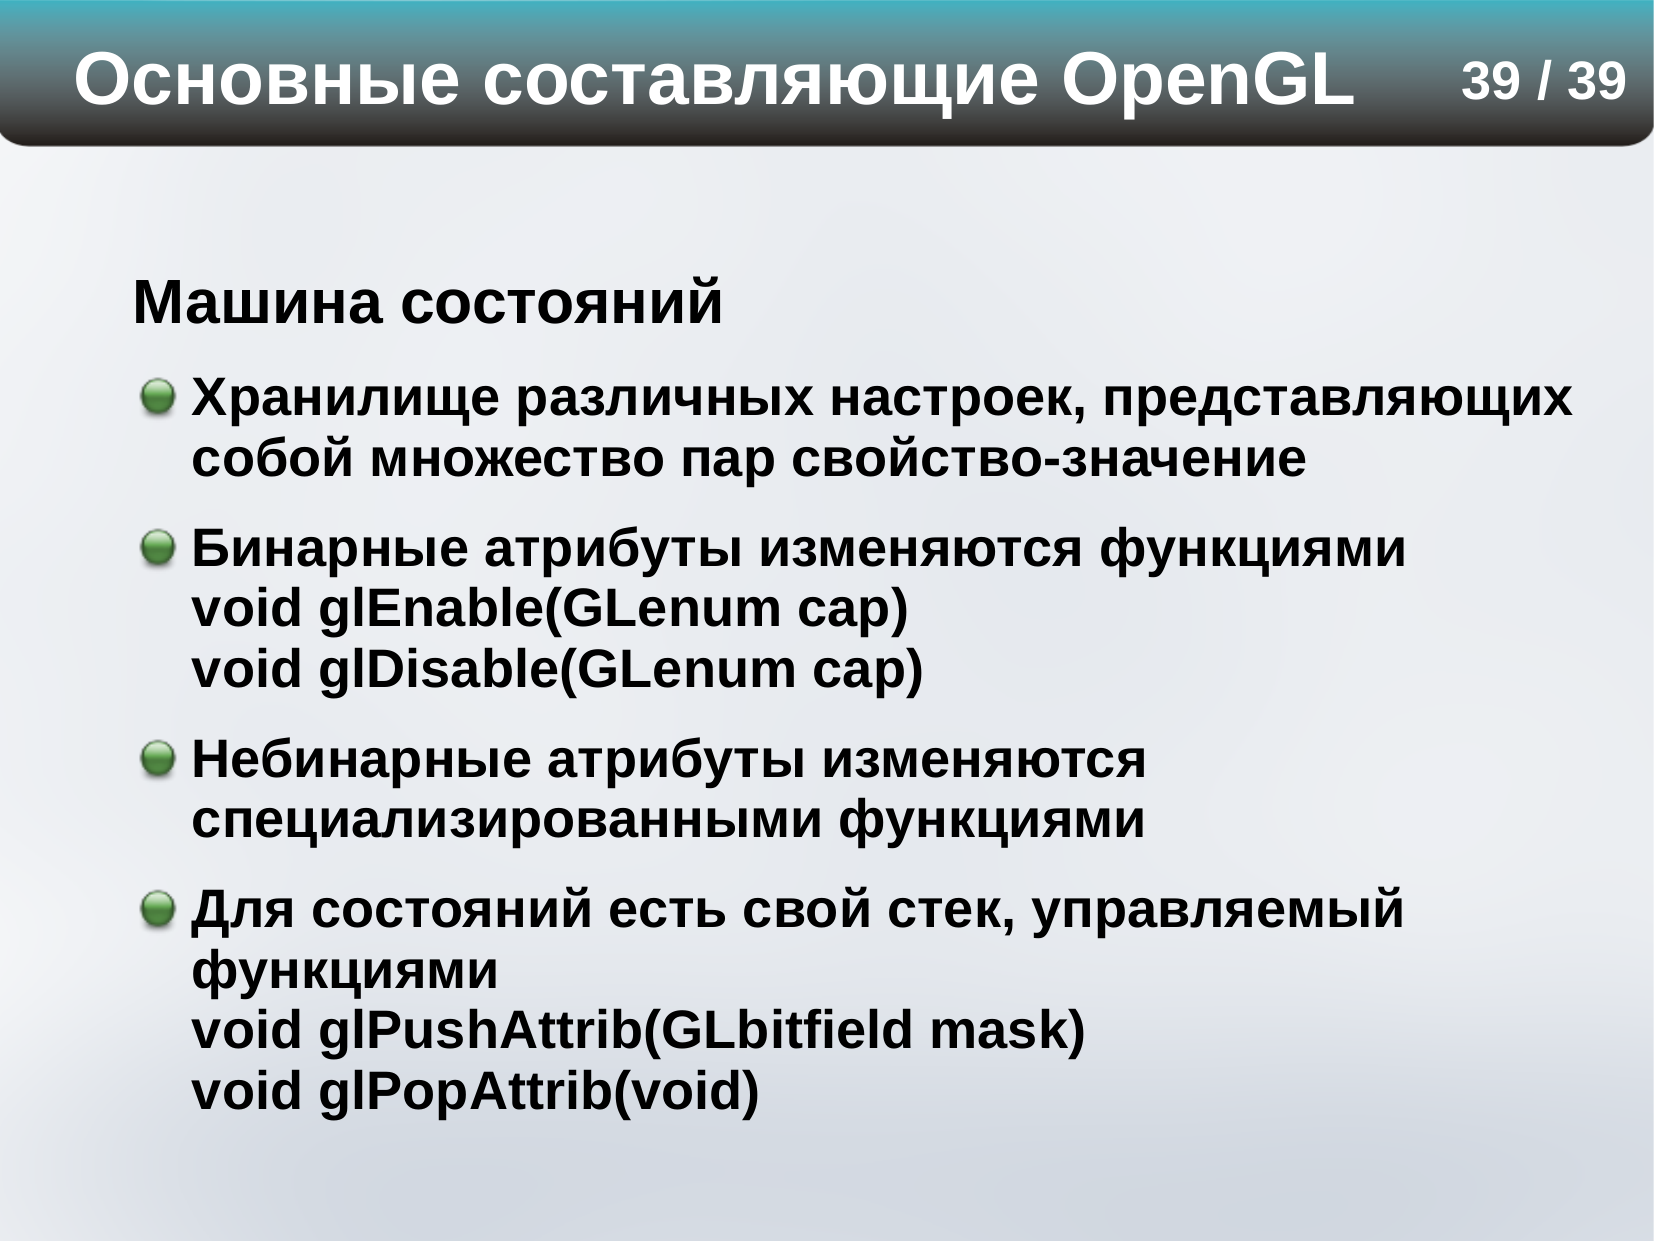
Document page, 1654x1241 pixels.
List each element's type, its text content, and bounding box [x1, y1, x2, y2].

text_box 14 / 39 [1446, 42, 1654, 179]
text_box Основные составляющие OpenGL [59, 29, 1418, 129]
picture [0, 0, 1654, 1241]
text_box Машина состояний Хранилище различных настроек, представляющих собой множество пар свойство-значение Бинарные атрибуты изменяются функциями void glEnable(GLenum cap) void glDisable(GLenum cap) Небинарные атрибуты изменяются специализированными функциями Для состояний есть свой стек, управляемый функциями void glPushAttrib(GLbitfield mask) void glPopAttrib(void) [118, 259, 1595, 1129]
